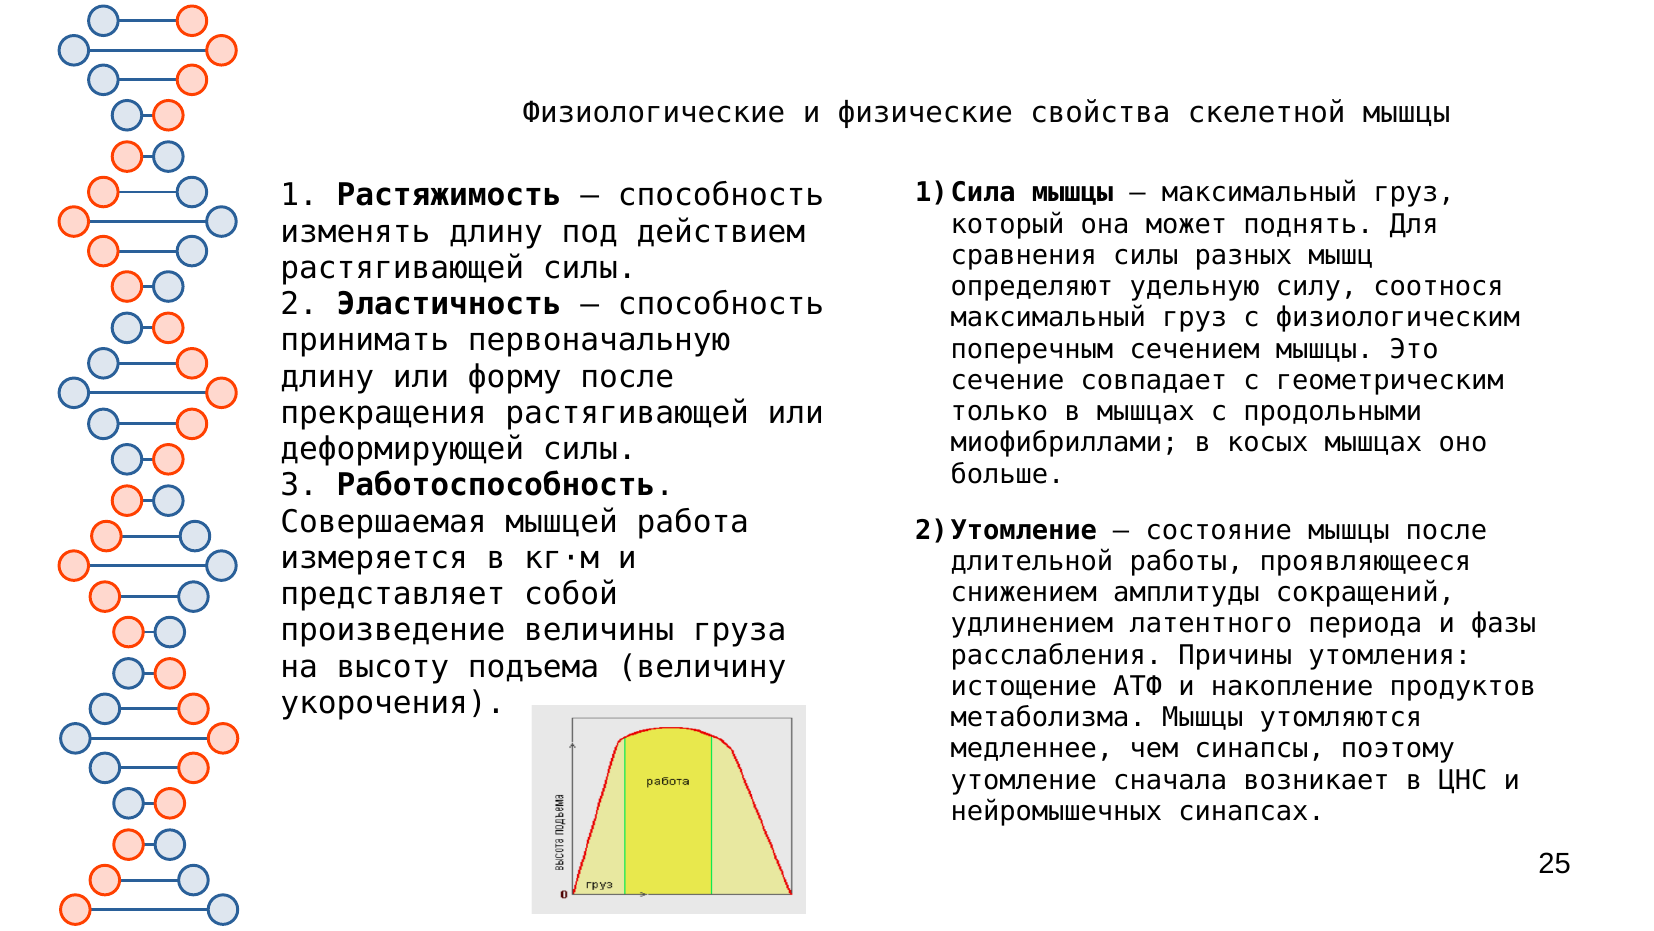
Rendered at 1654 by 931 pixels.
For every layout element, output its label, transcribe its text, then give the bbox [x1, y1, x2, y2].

text_box 1. Растяжимость – способность изменять длину под действием растягивающей силы. 2. Эластичность – способность принимать первоначальную длину или форму после прекращения растягивающей или деформирующей силы. 3. Работоспособность. Совершаемая мышцей работа измеряется в кг·м и представляет собой произведение величины груза на высоту подъема (величину укорочения). [265, 169, 858, 840]
picture [514, 688, 825, 920]
title Физиологические и физические свойства скелетной мышцы [265, 35, 1595, 189]
text_box Сила мышцы – максимальный груз, который она может поднять. Для сравнения силы разных мышц определяют удельную силу, соотнося максимальный груз с физиологическим поперечным сечением мышцы. Это сечение совпадает с геометрическим только в мышцах с продольными миофибриллами; в косых мышцах оно больше. Утомление – состояние мышцы после длительной работы, проявляющееся снижением амплитуды сокращений, удлинением латентного периода и фазы расслабления. Причины утомления: истощение АТФ и накопление продуктов метаболизма. Мышцы утомляются медленнее, чем синапсы, поэтому утомление сначала возникает в ЦНС и нейромышечных синапсах. [900, 169, 1565, 750]
